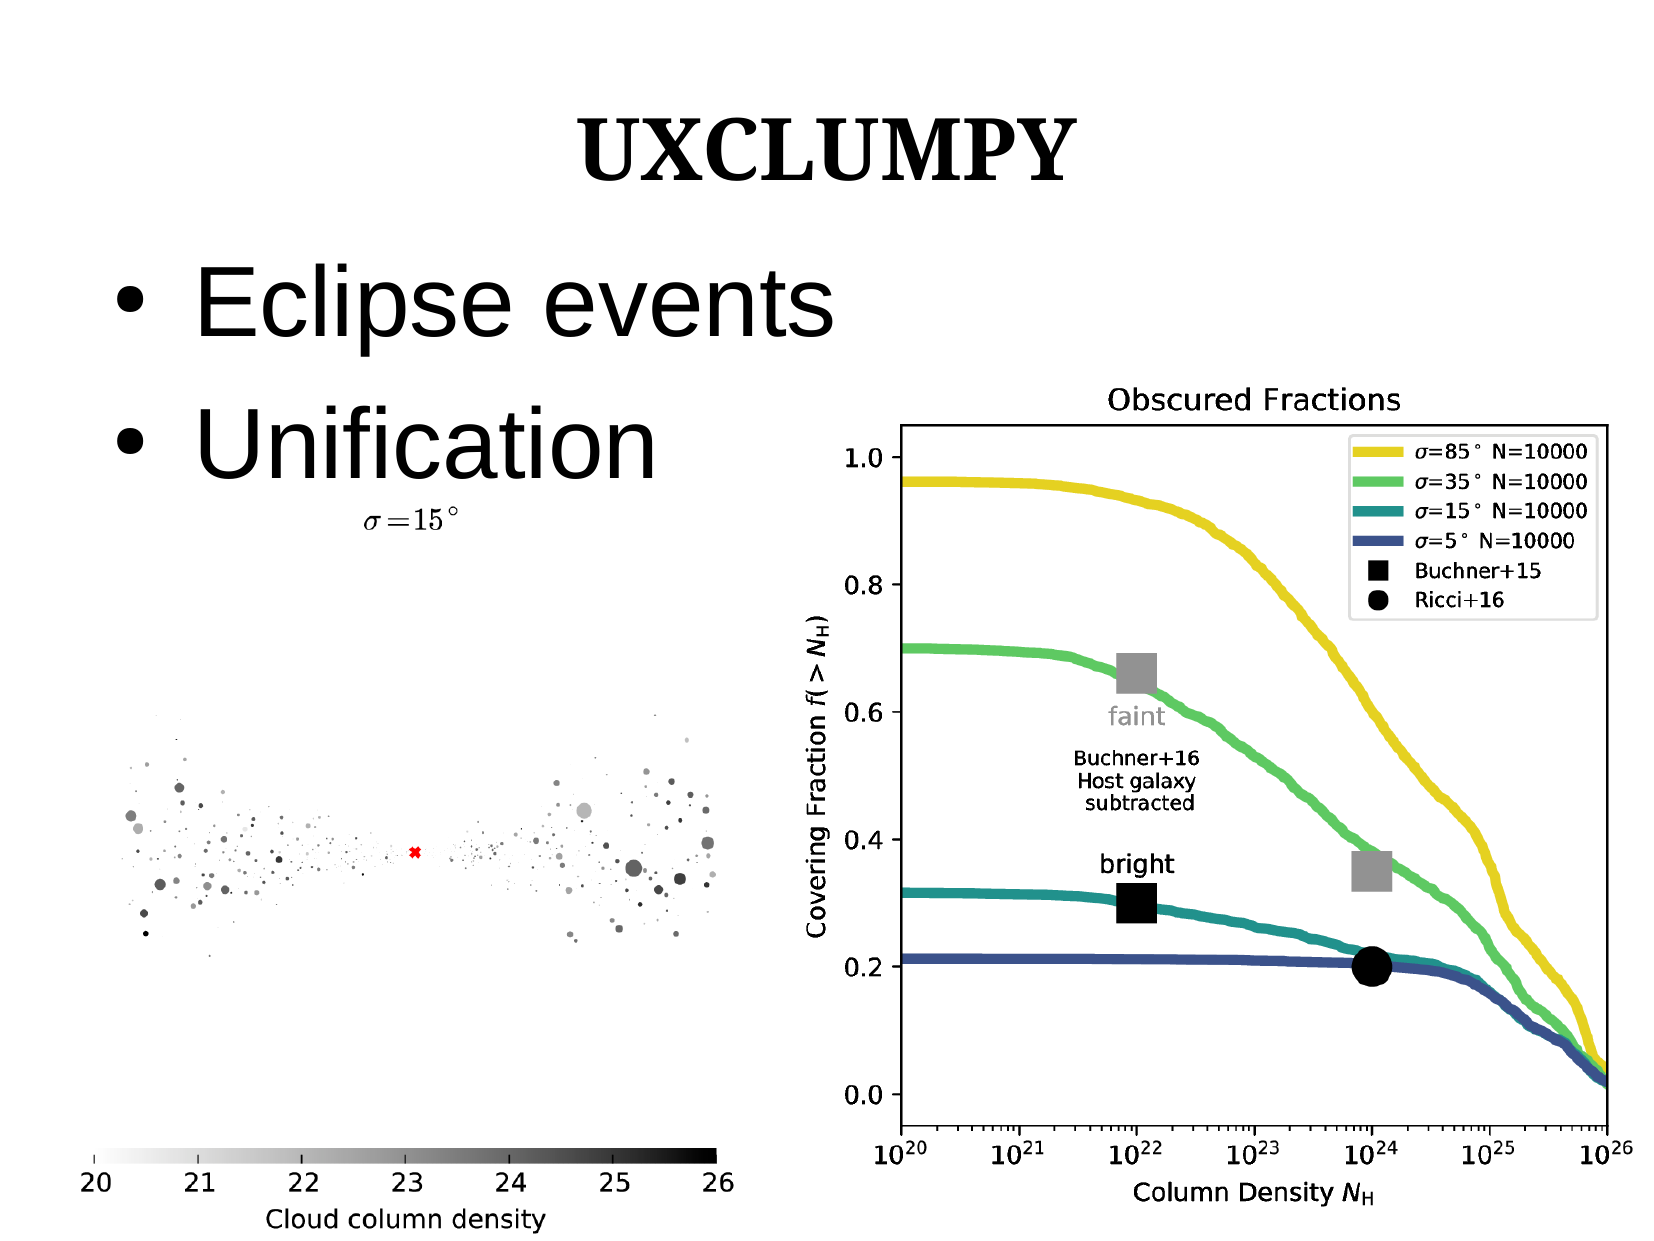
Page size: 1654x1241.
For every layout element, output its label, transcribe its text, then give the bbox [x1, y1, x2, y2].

picture [16, 368, 1654, 1241]
list Eclipse events Unification [94, 154, 1583, 874]
title UXCLUMPY [82, 43, 1571, 251]
